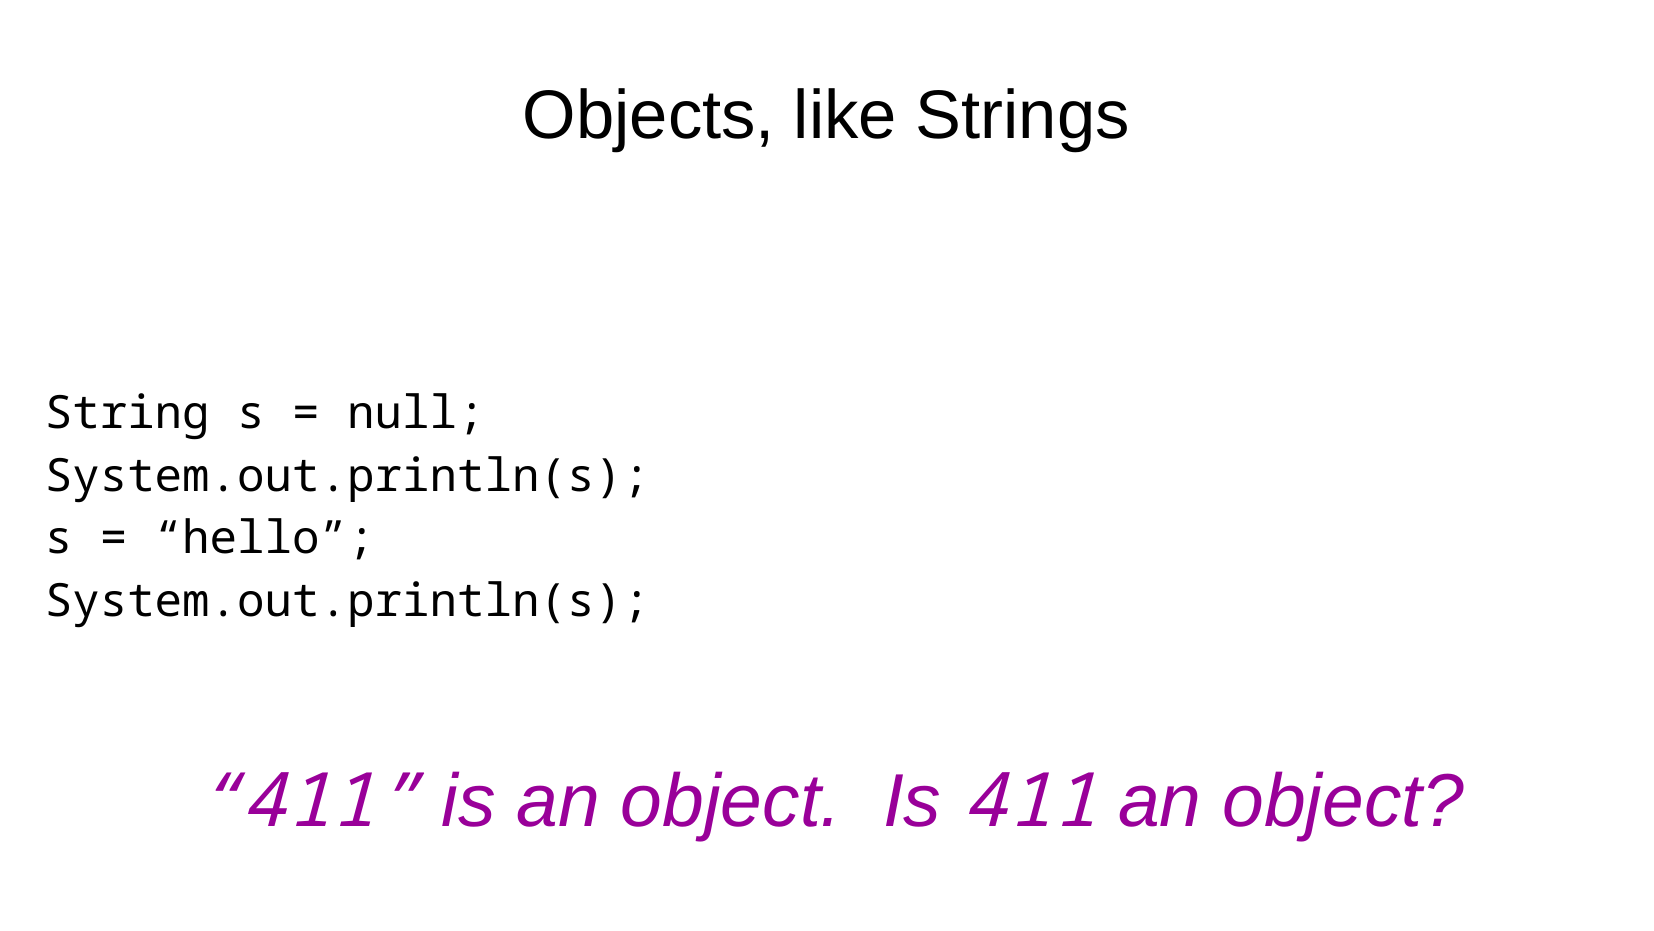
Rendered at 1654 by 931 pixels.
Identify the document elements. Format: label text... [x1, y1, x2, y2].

text_box String s = null; System.out.println(s); s = “hello”; System.out.println(s); [30, 372, 1606, 654]
title Objects, like Strings [82, 37, 1571, 193]
text_box “411” is an object. Is 411 an object? [181, 738, 1482, 844]
